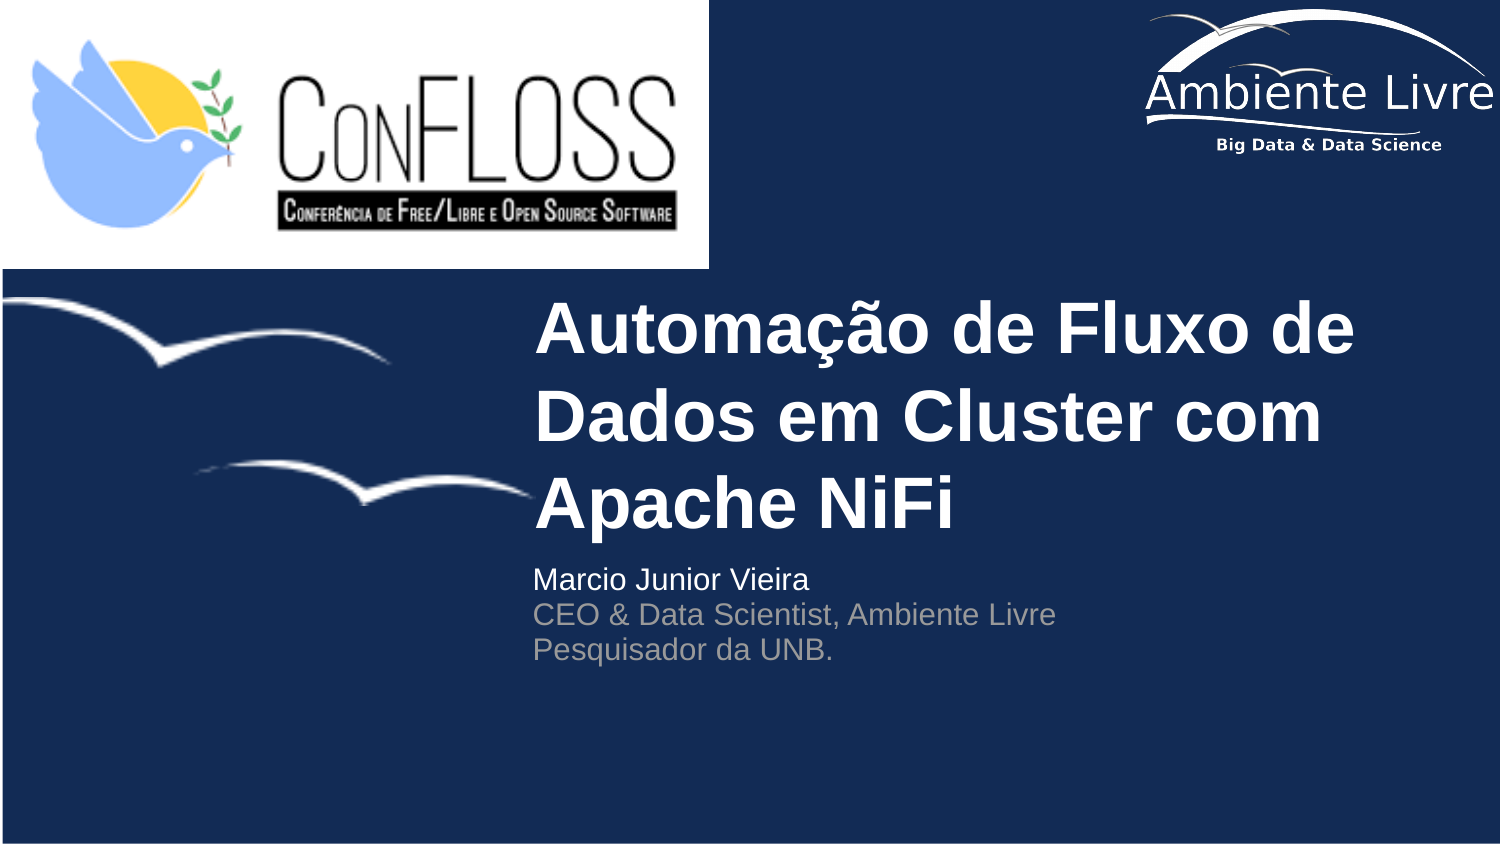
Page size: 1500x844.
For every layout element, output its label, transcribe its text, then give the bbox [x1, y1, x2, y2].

title Automação de Fluxo de Dados em Cluster com Apache NiFi [519, 342, 1500, 544]
text_box Marcio Junior Vieira CEO & Data Scientist, Ambiente Livre Pesquisador da UNB. [517, 555, 1477, 814]
picture [1145, 9, 1493, 154]
picture [0, 297, 536, 506]
picture [0, 0, 709, 269]
